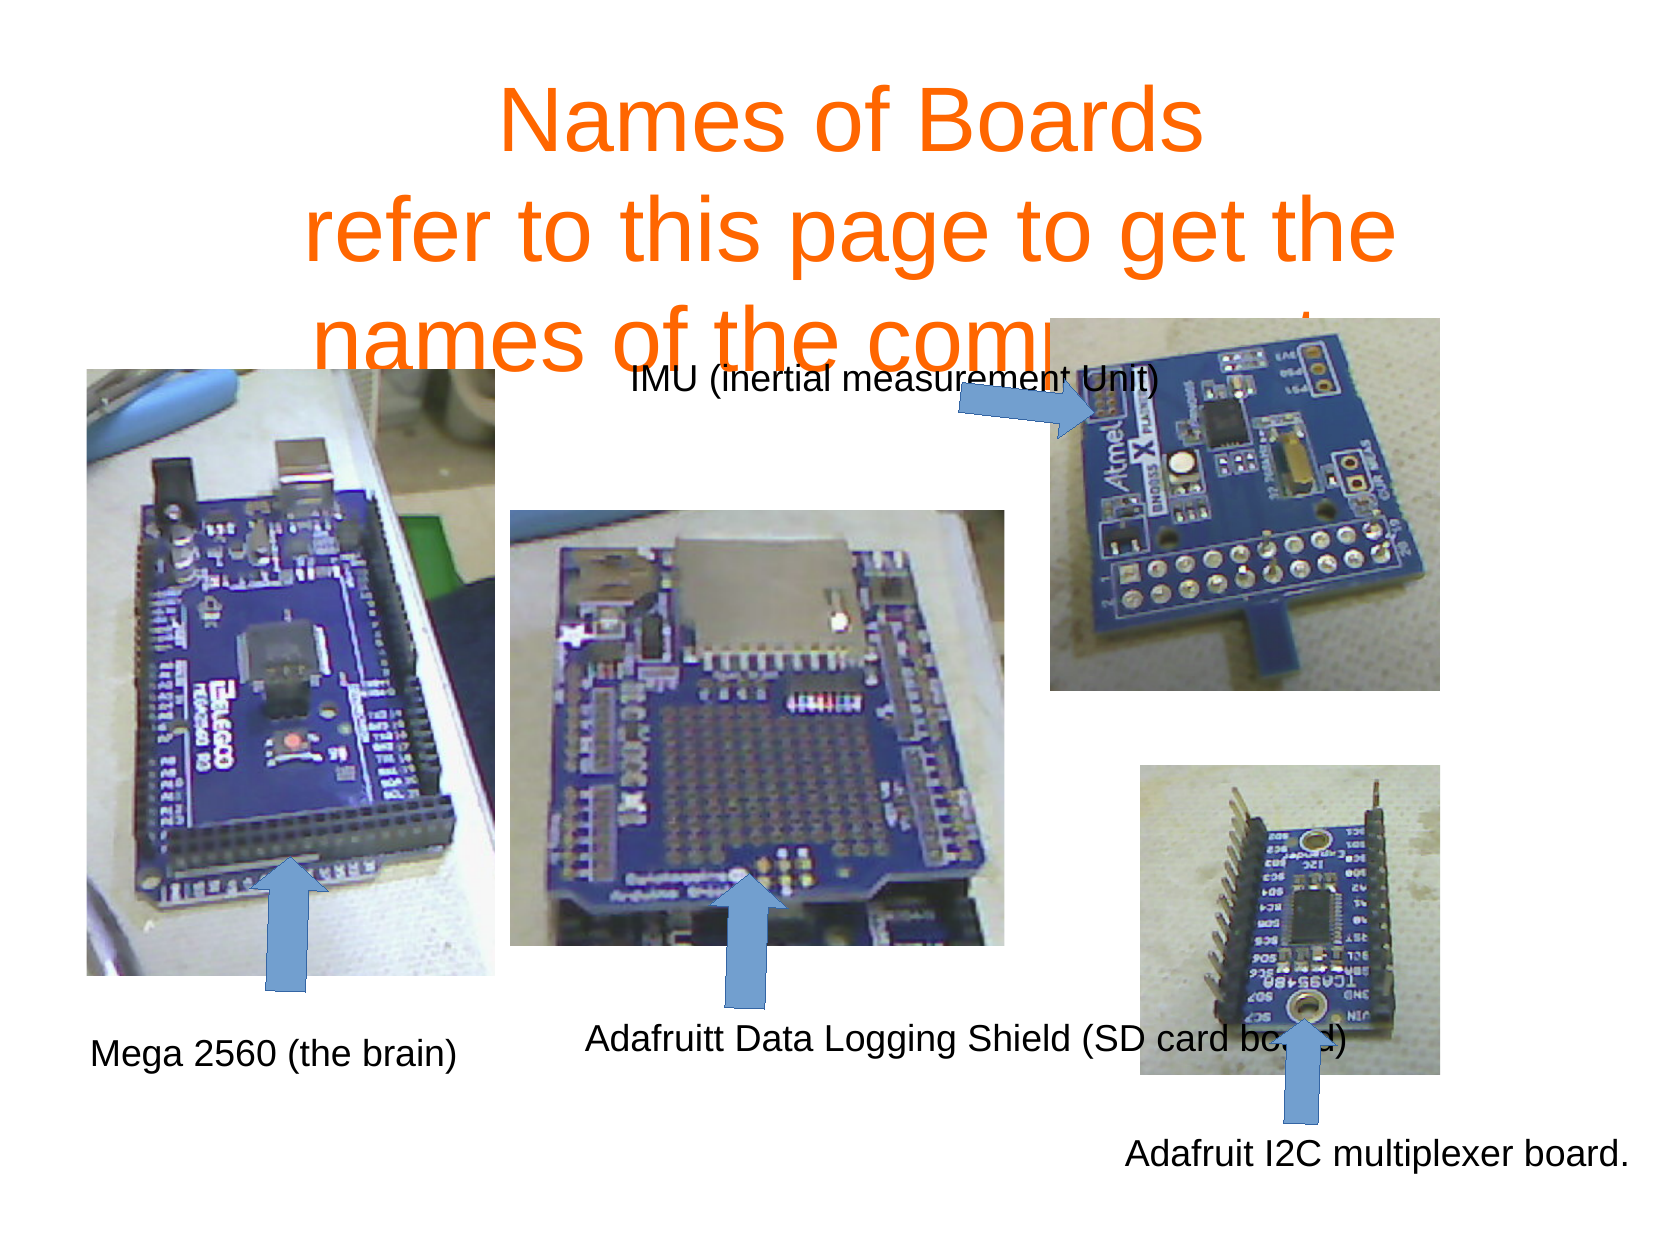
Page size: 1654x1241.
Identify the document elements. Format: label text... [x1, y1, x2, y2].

text_box [249, 856, 329, 993]
text_box Adafruitt Data Logging Shield (SD card board) [570, 1009, 991, 1096]
picture [86, 369, 496, 976]
text_box Mega 2560 (the brain) [75, 1024, 496, 1111]
picture [1050, 318, 1440, 691]
text_box [958, 378, 1095, 439]
picture [1265, 1033, 1275, 1049]
text_box IMU (inertial measurement Unit) [615, 349, 1036, 436]
picture [1140, 765, 1441, 1075]
title Names of Boards refer to this page to get the names of the components. [204, 60, 1501, 319]
text_box [1269, 1018, 1338, 1125]
text_box [708, 873, 789, 1010]
text_box Adafruit I2C multiplexer board. [1110, 1125, 1531, 1211]
picture [510, 510, 1005, 946]
